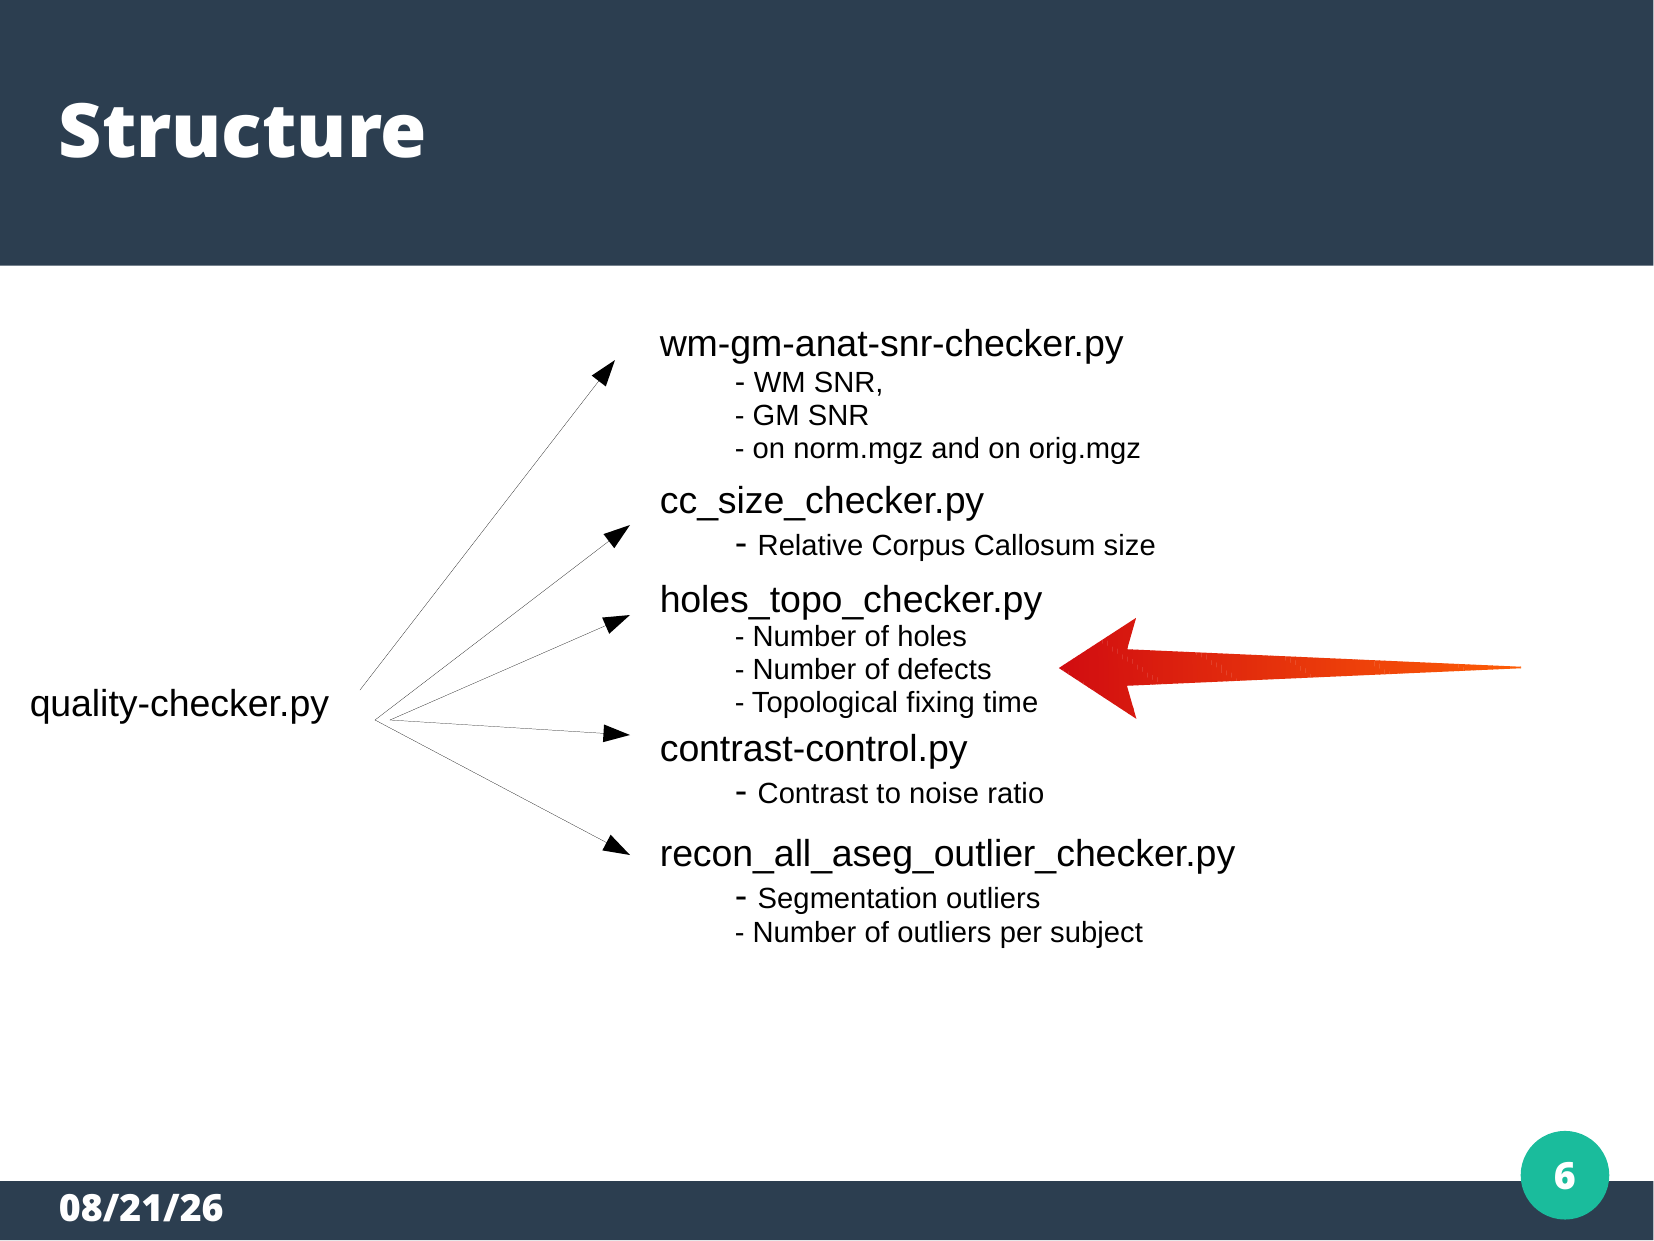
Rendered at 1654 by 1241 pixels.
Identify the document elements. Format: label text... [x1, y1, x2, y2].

picture [1050, 610, 1531, 727]
text_box quality-checker.py [15, 675, 376, 732]
text_box contrast-control.py - Contrast to noise ratio [645, 727, 1216, 819]
text_box wm-gm-anat-snr-checker.py - WM SNR, - GM SNR - on norm.mgz and on orig.mgz [645, 315, 1216, 472]
text_box recon_all_aseg_outlier_checker.py - Segmentation outliers - Number of outliers per subject [645, 825, 1261, 999]
text_box cc_size_checker.py - Relative Corpus Callosum size [645, 472, 1321, 571]
title Structure [59, 49, 1595, 207]
text_box holes_topo_checker.py - Number of holes - Number of defects - Topological fixing time [645, 571, 1216, 727]
